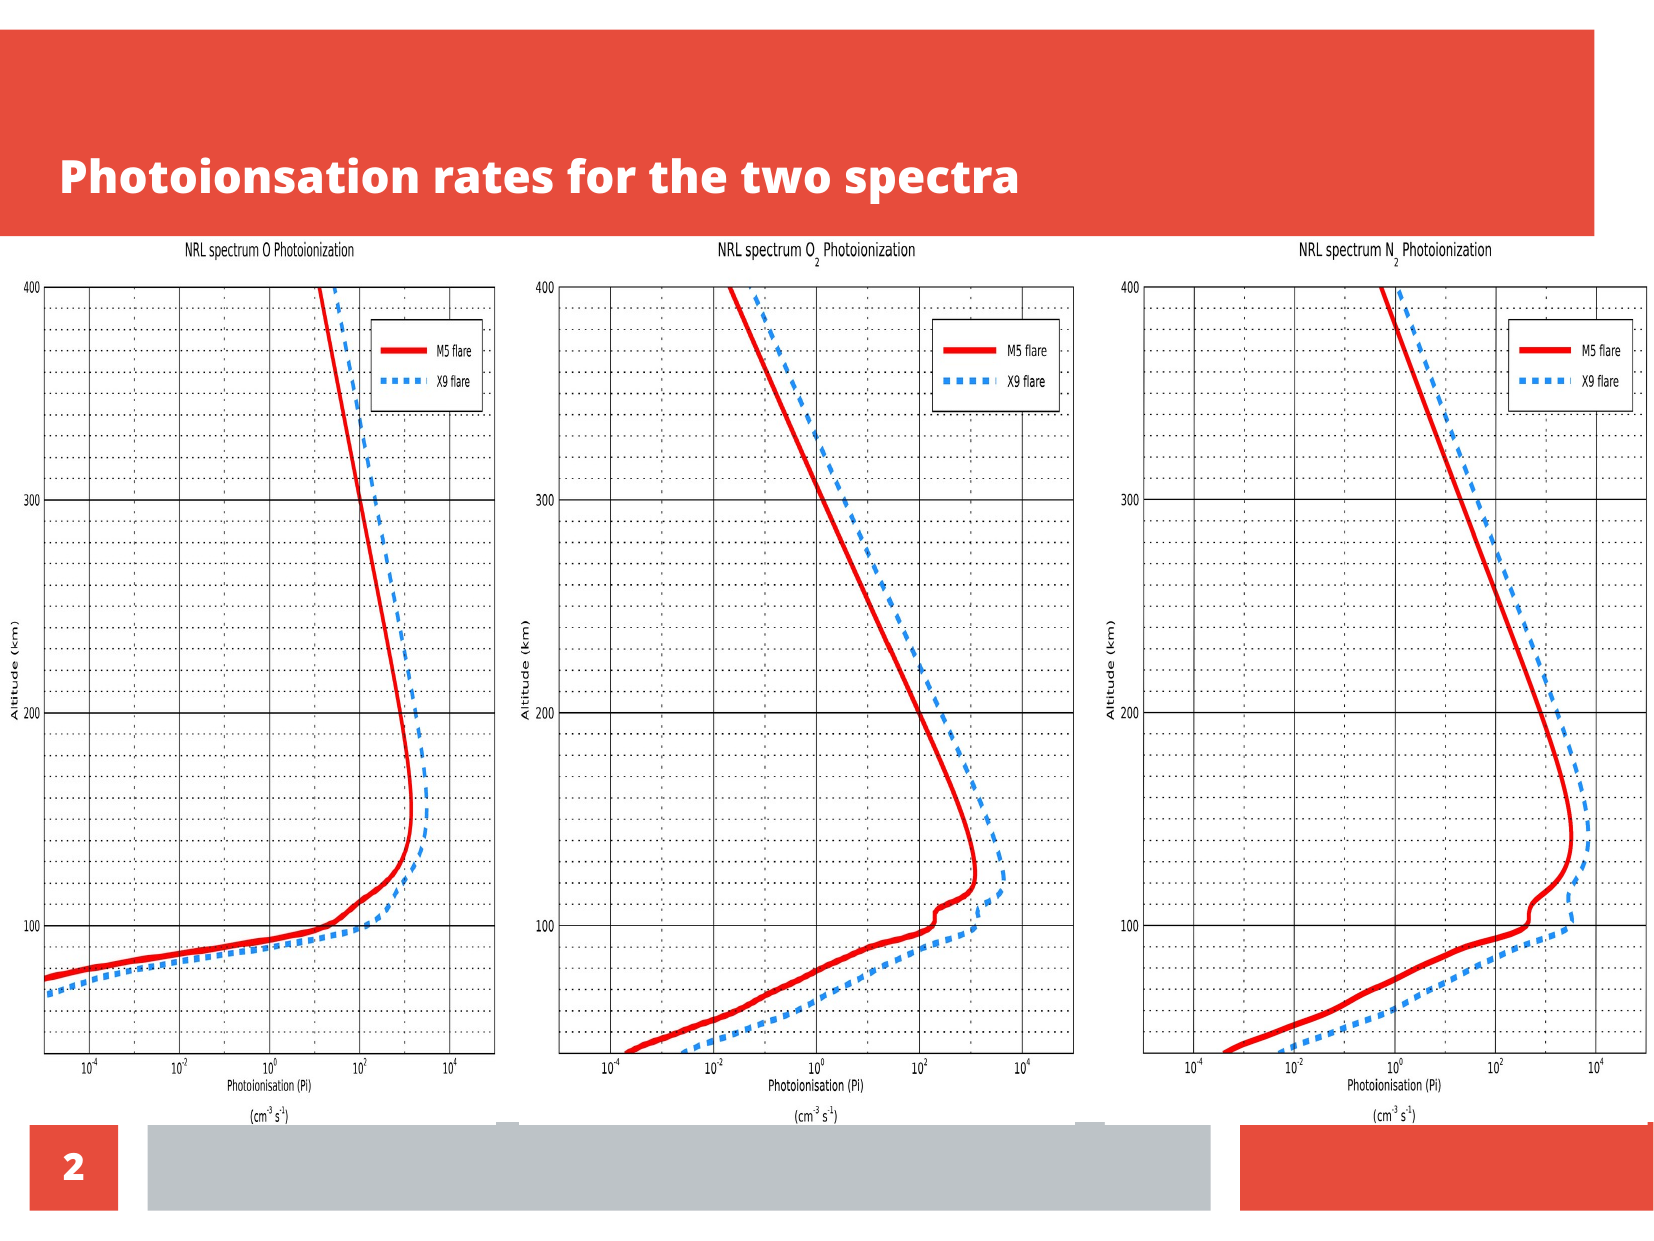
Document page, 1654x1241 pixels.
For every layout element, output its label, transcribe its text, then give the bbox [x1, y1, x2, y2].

picture [1104, 240, 1648, 1126]
picture [9, 239, 496, 1126]
picture [519, 239, 1075, 1126]
title Photoionsation rates for the two spectra [59, 59, 1595, 207]
